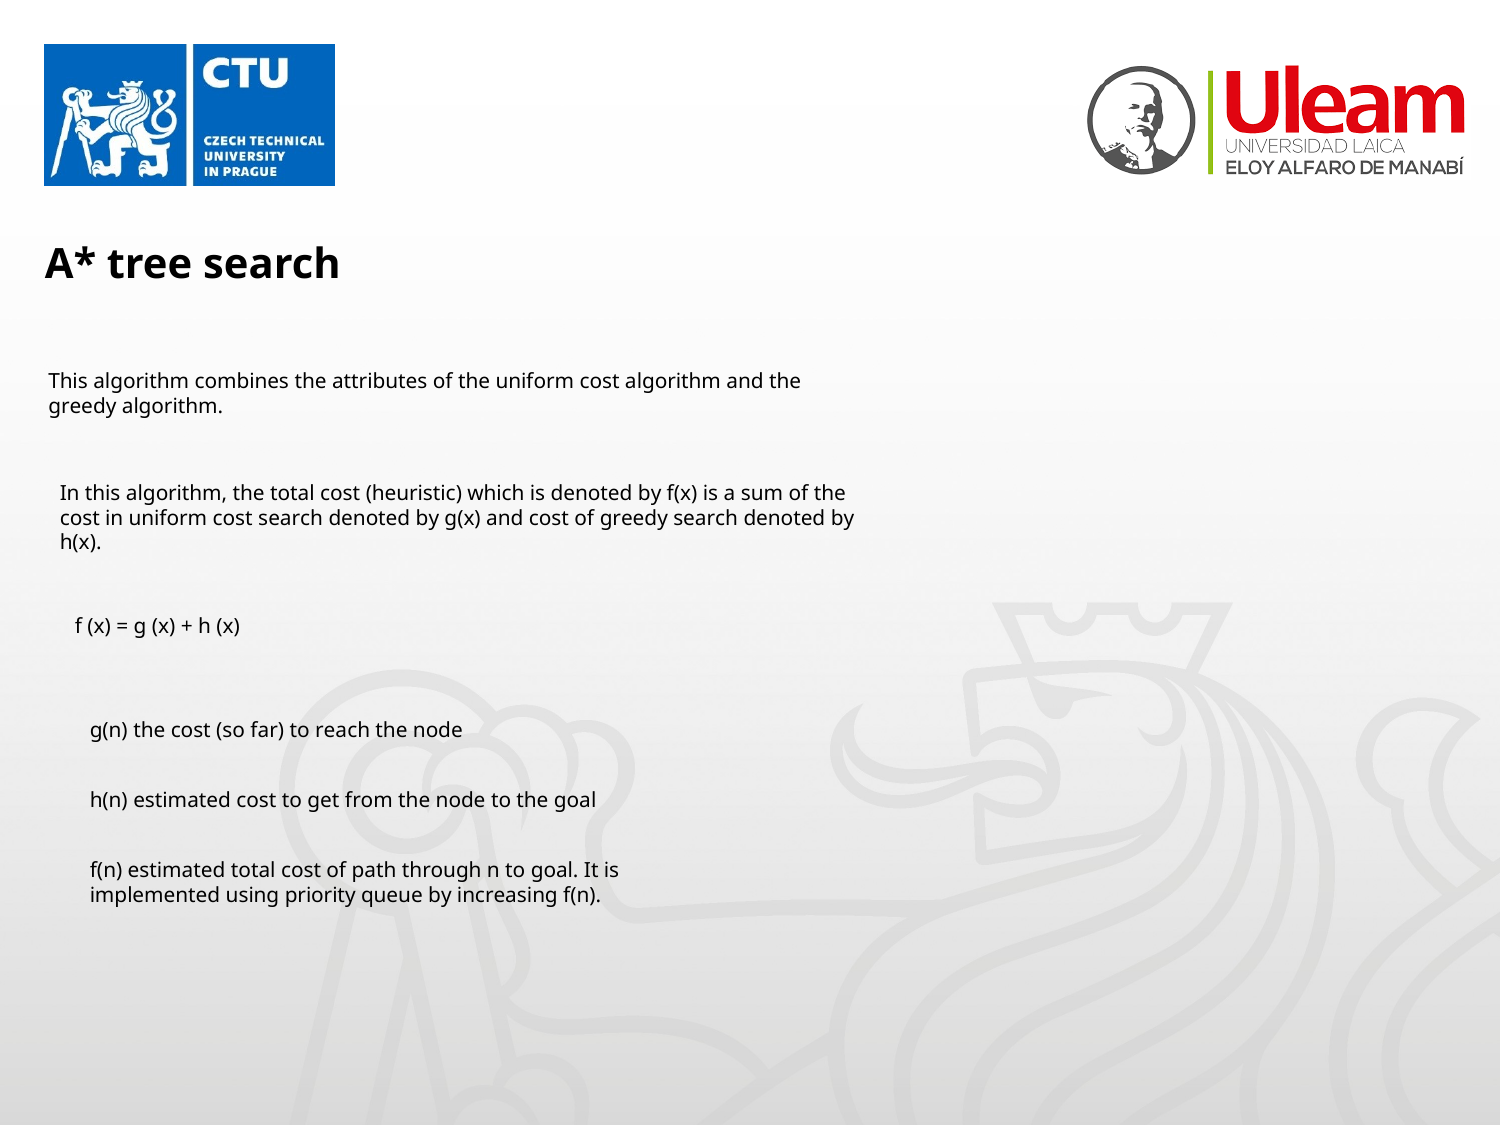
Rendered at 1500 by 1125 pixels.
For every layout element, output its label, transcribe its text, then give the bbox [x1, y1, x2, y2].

text_box In this algorithm, the total cost (heuristic) which is denoted by f(x) is a sum of the cost in uniform cost search denoted by g(x) and cost of greedy search denoted by h(x). [45, 471, 889, 562]
picture [0, 0, 1500, 1125]
text_box This algorithm combines the attributes of the uniform cost algorithm and the greedy algorithm. [33, 360, 886, 425]
title A* tree search [30, 229, 751, 346]
text_box f (x) = g (x) + h (x) [60, 605, 289, 646]
text_box g(n) the cost (so far) to reach the node h(n) estimated cost to get from the node to the goal f(n) estimated total cost of path through n to goal. It is implemented using priority queue by increasing f(n). [75, 708, 676, 985]
